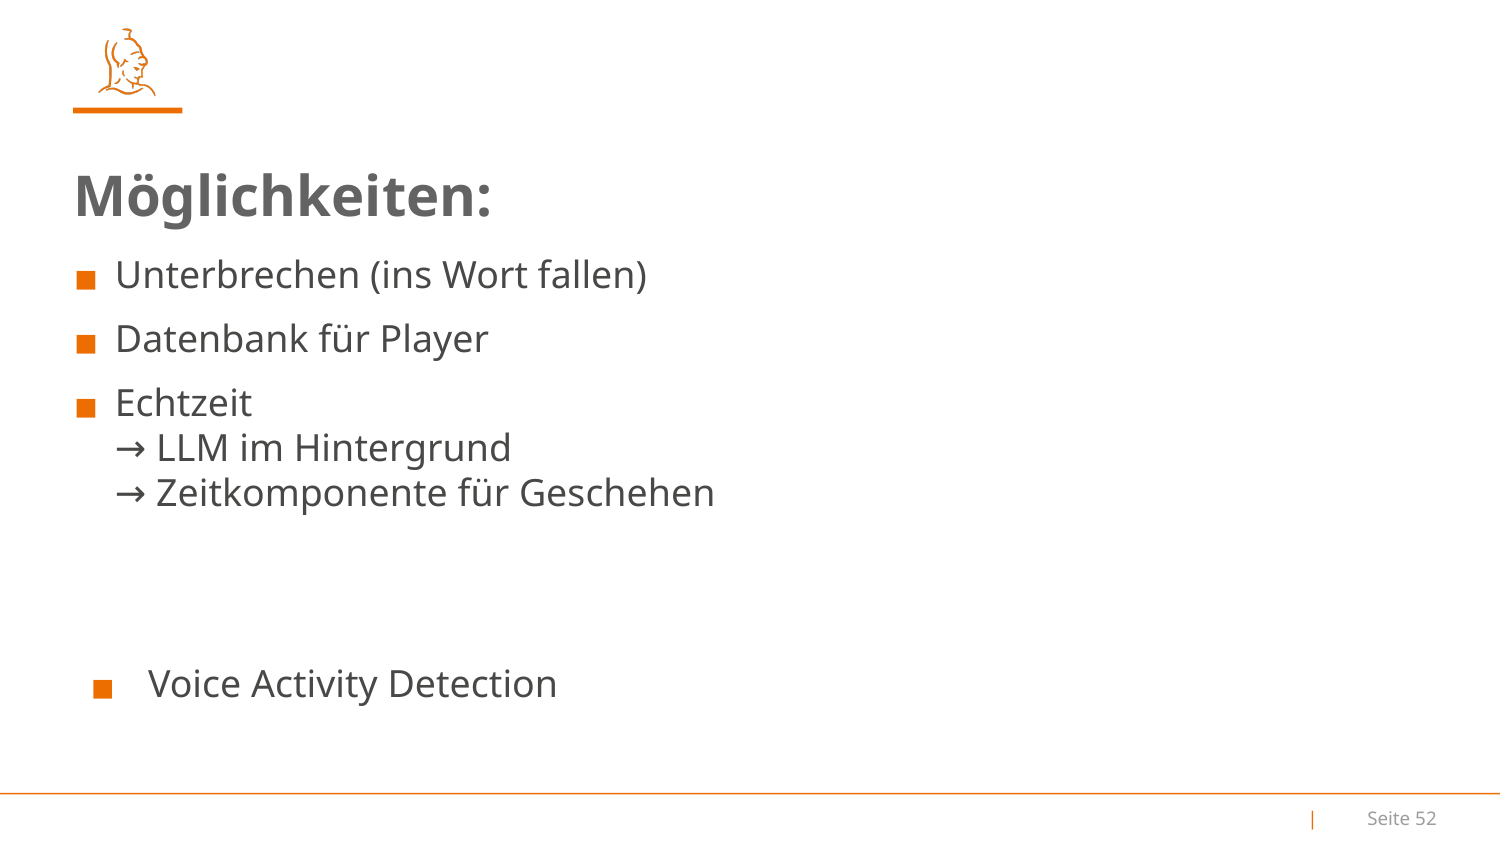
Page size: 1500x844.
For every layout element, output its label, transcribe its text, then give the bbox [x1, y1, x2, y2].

list Unterbrechen (ins Wort fallen) Datenbank für Player Echtzeit → LLM im Hintergrund → Zeitkomponente für Geschehen Voice Activity Detection [62, 245, 1036, 775]
list Möglichkeiten: [62, 155, 1230, 237]
picture [95, 26, 158, 98]
